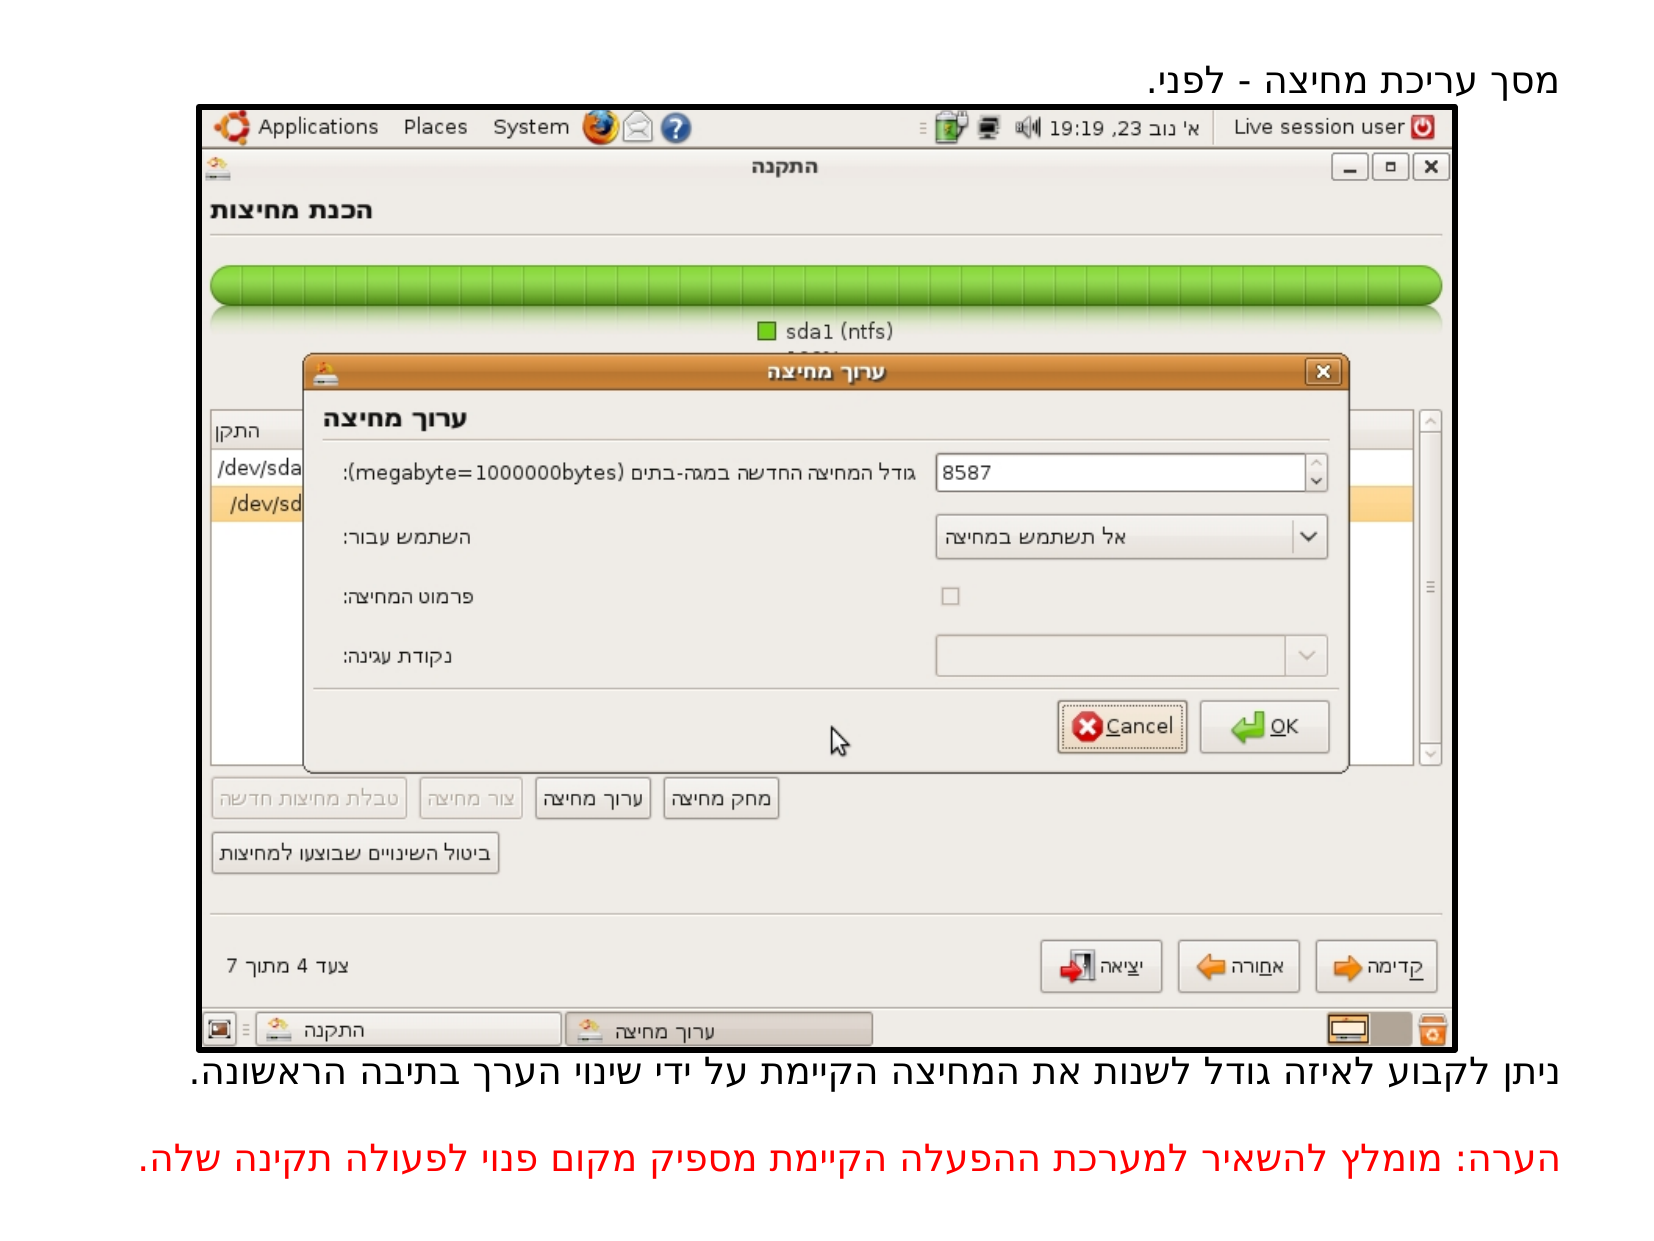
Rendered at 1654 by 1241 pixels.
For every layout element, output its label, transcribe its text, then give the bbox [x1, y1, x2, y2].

text_box ניתן לקבוע לאיזה גודל לשנות את המחיצה הקיימת על ידי שינוי הערך בתיבה הראשונה. הערה: מומלץ להשאיר למערכת ההפעלה הקיימת מספיק מקום פנוי לפעולה תקינה שלה. [76, 1042, 1577, 1237]
picture [201, 109, 1452, 1048]
text_box מסך עריכת מחיצה - לפני. [225, 51, 1576, 113]
